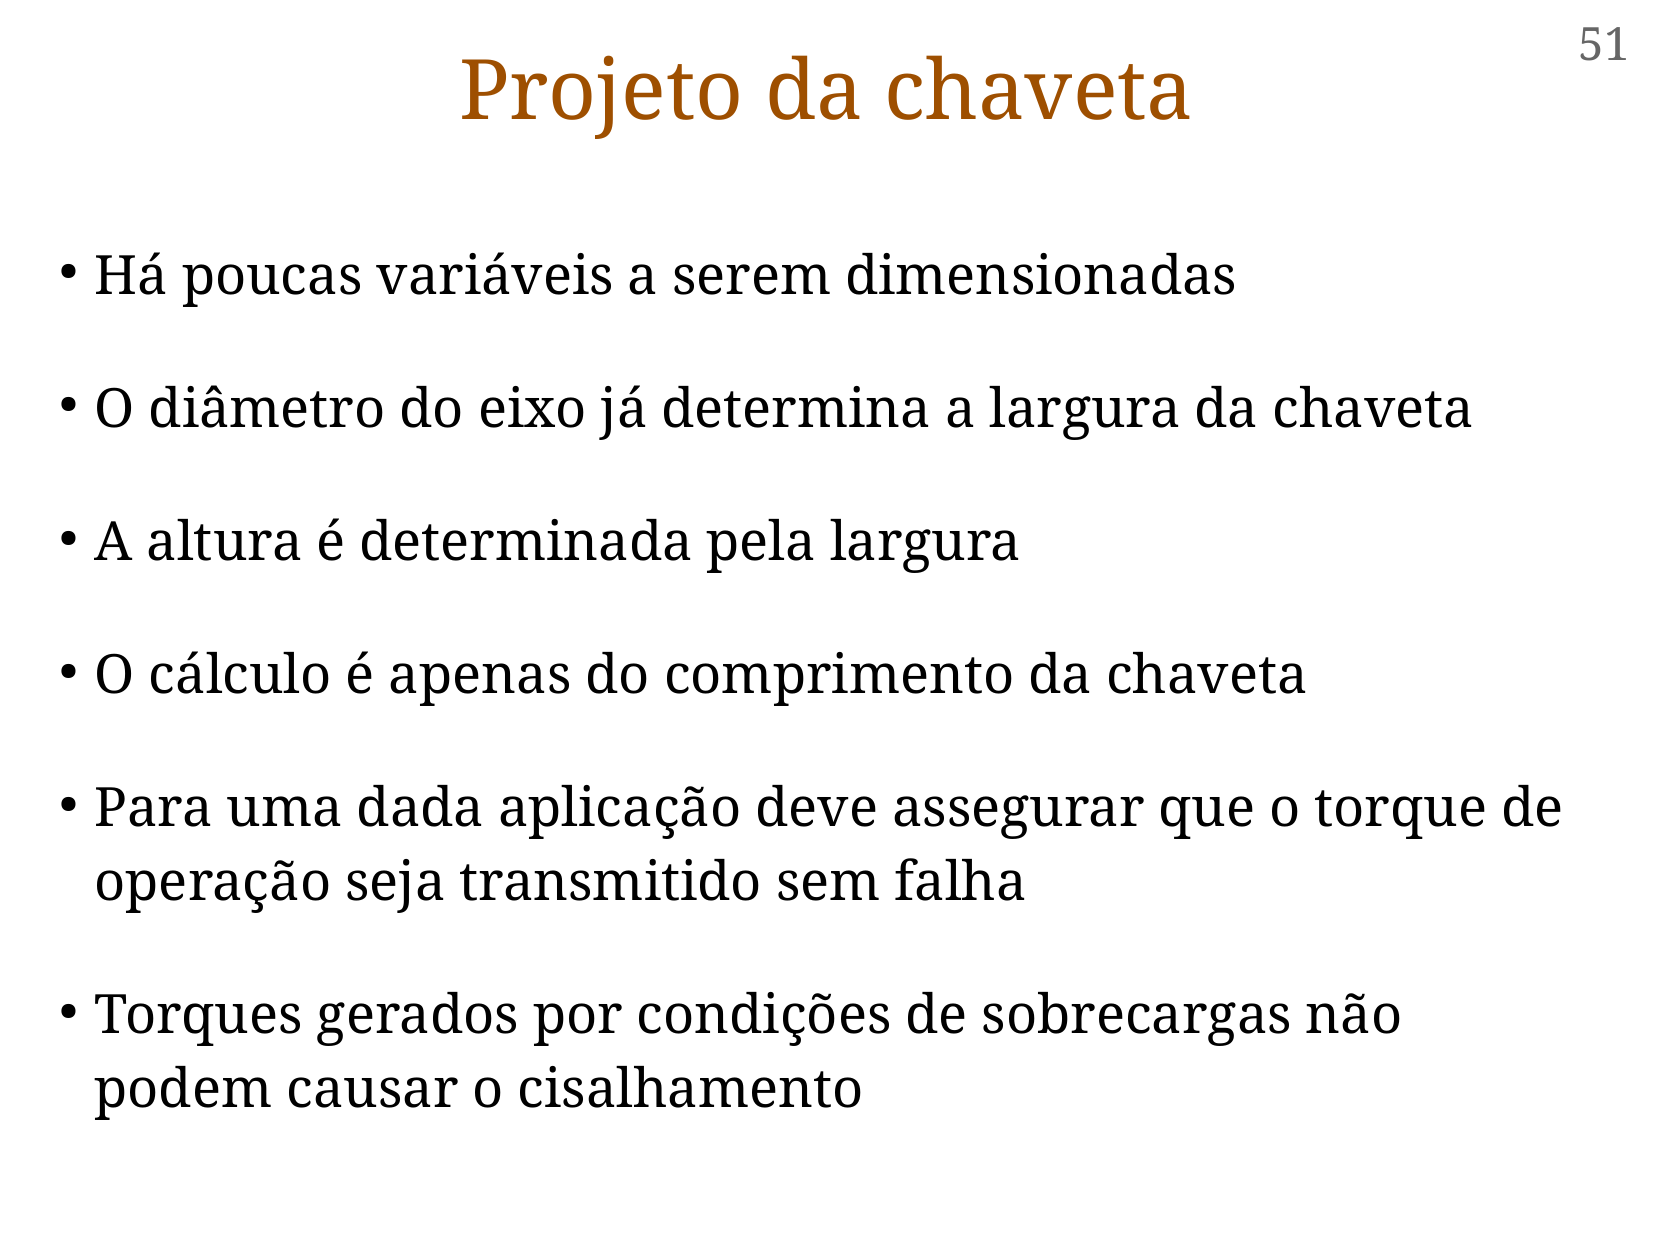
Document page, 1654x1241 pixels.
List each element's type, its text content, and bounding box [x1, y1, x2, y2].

title Projeto da chaveta [59, 29, 1595, 148]
list Há poucas variáveis a serem dimensionadas O diâmetro do eixo já determina a largura da chaveta A altura é determinada pela largura O cálculo é apenas do comprimento da chaveta Para uma dada aplicação deve assegurar que o torque de operação seja transmitido sem falha Torques gerados por condições de sobrecargas não podem causar o cisalhamento [59, 236, 1595, 1211]
